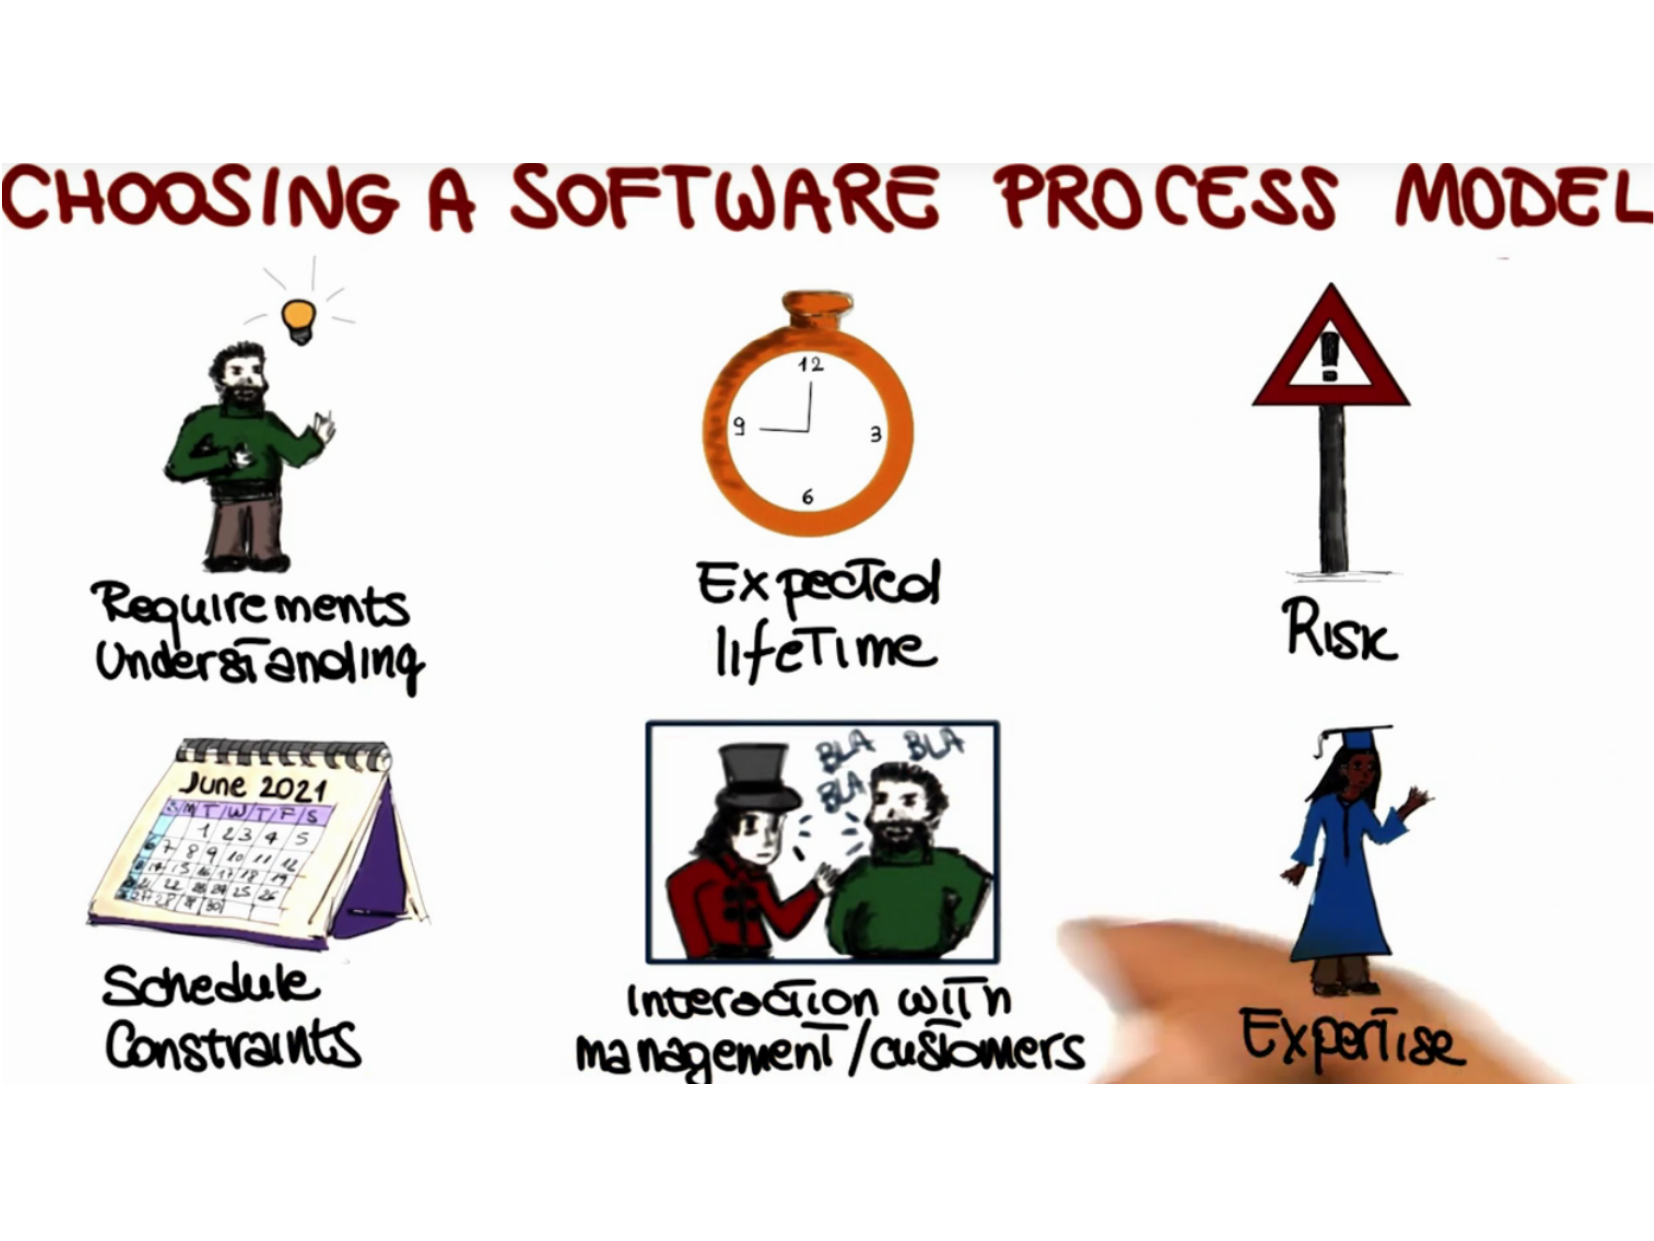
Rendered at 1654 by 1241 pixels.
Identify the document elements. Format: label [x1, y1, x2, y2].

picture [2, 163, 1654, 1084]
